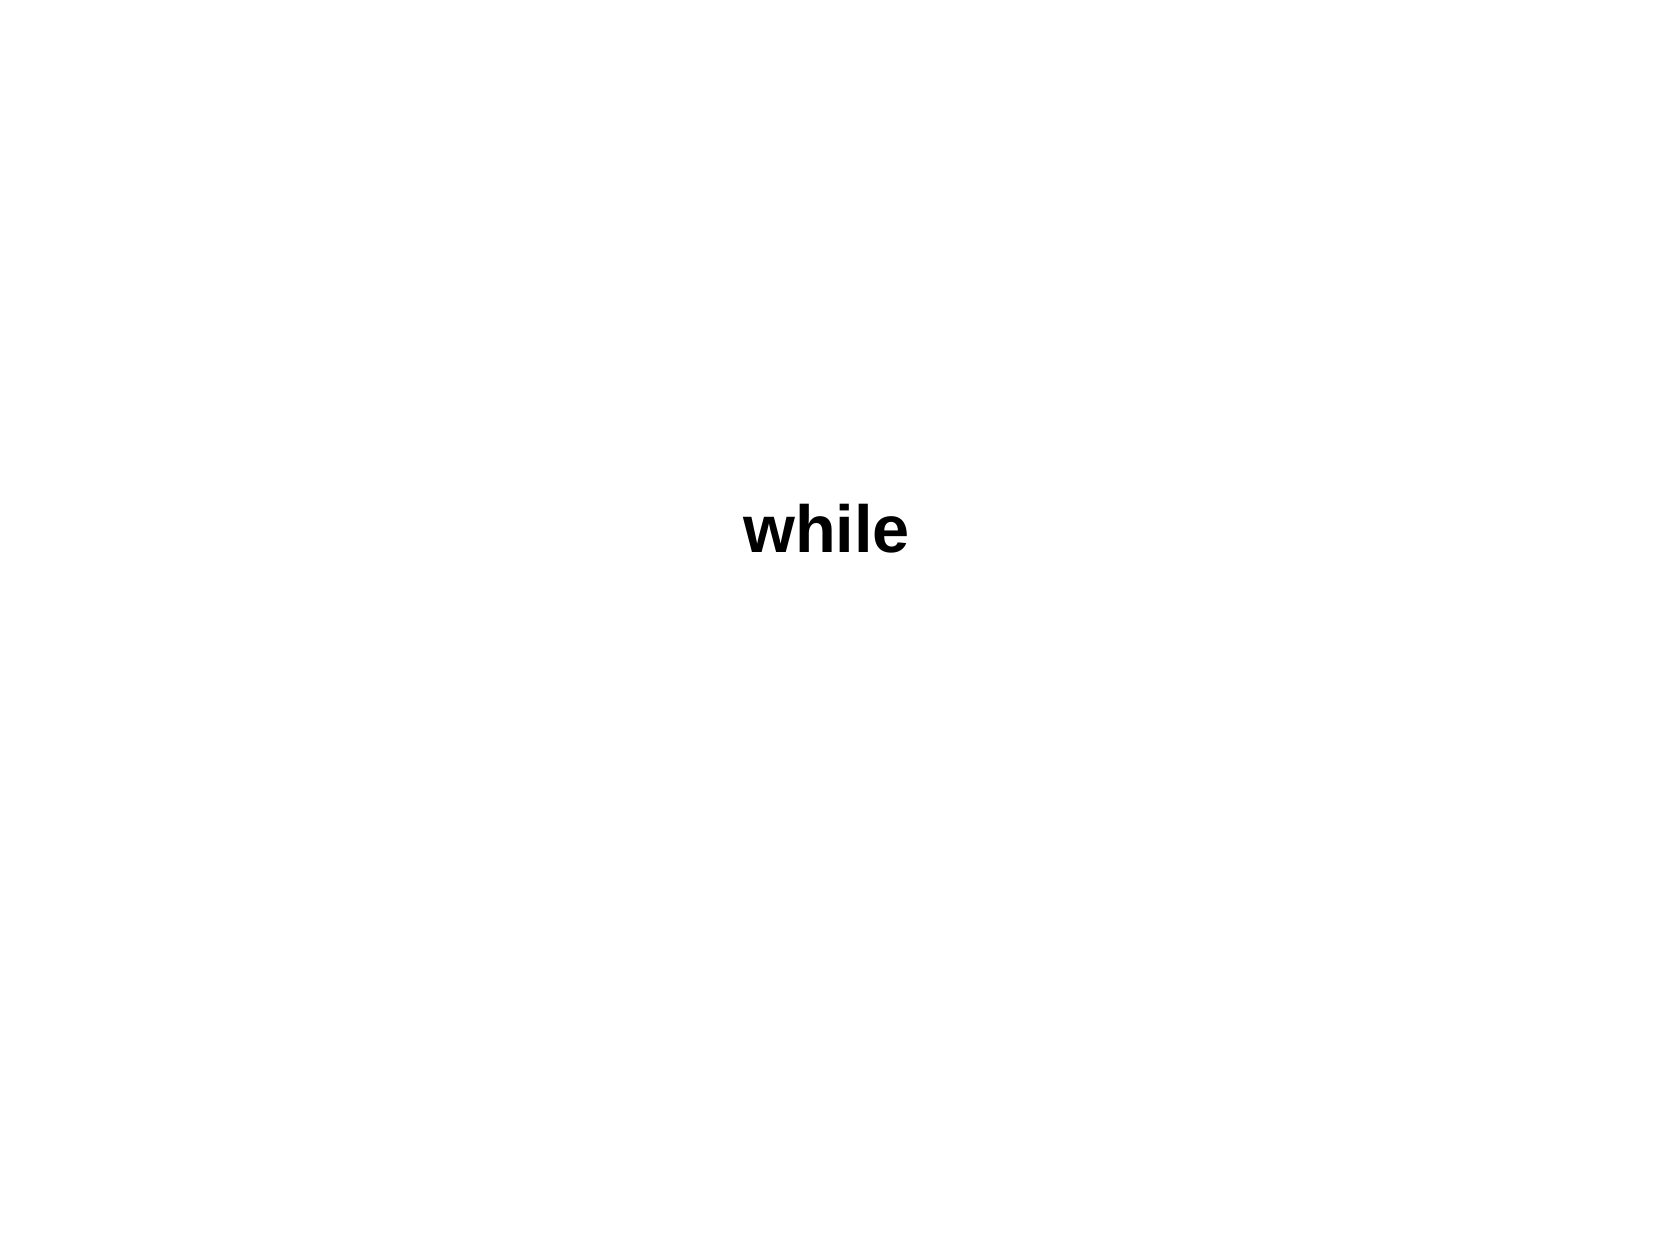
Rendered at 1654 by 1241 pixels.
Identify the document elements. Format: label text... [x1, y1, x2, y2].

subtitle while [82, 49, 1571, 1010]
